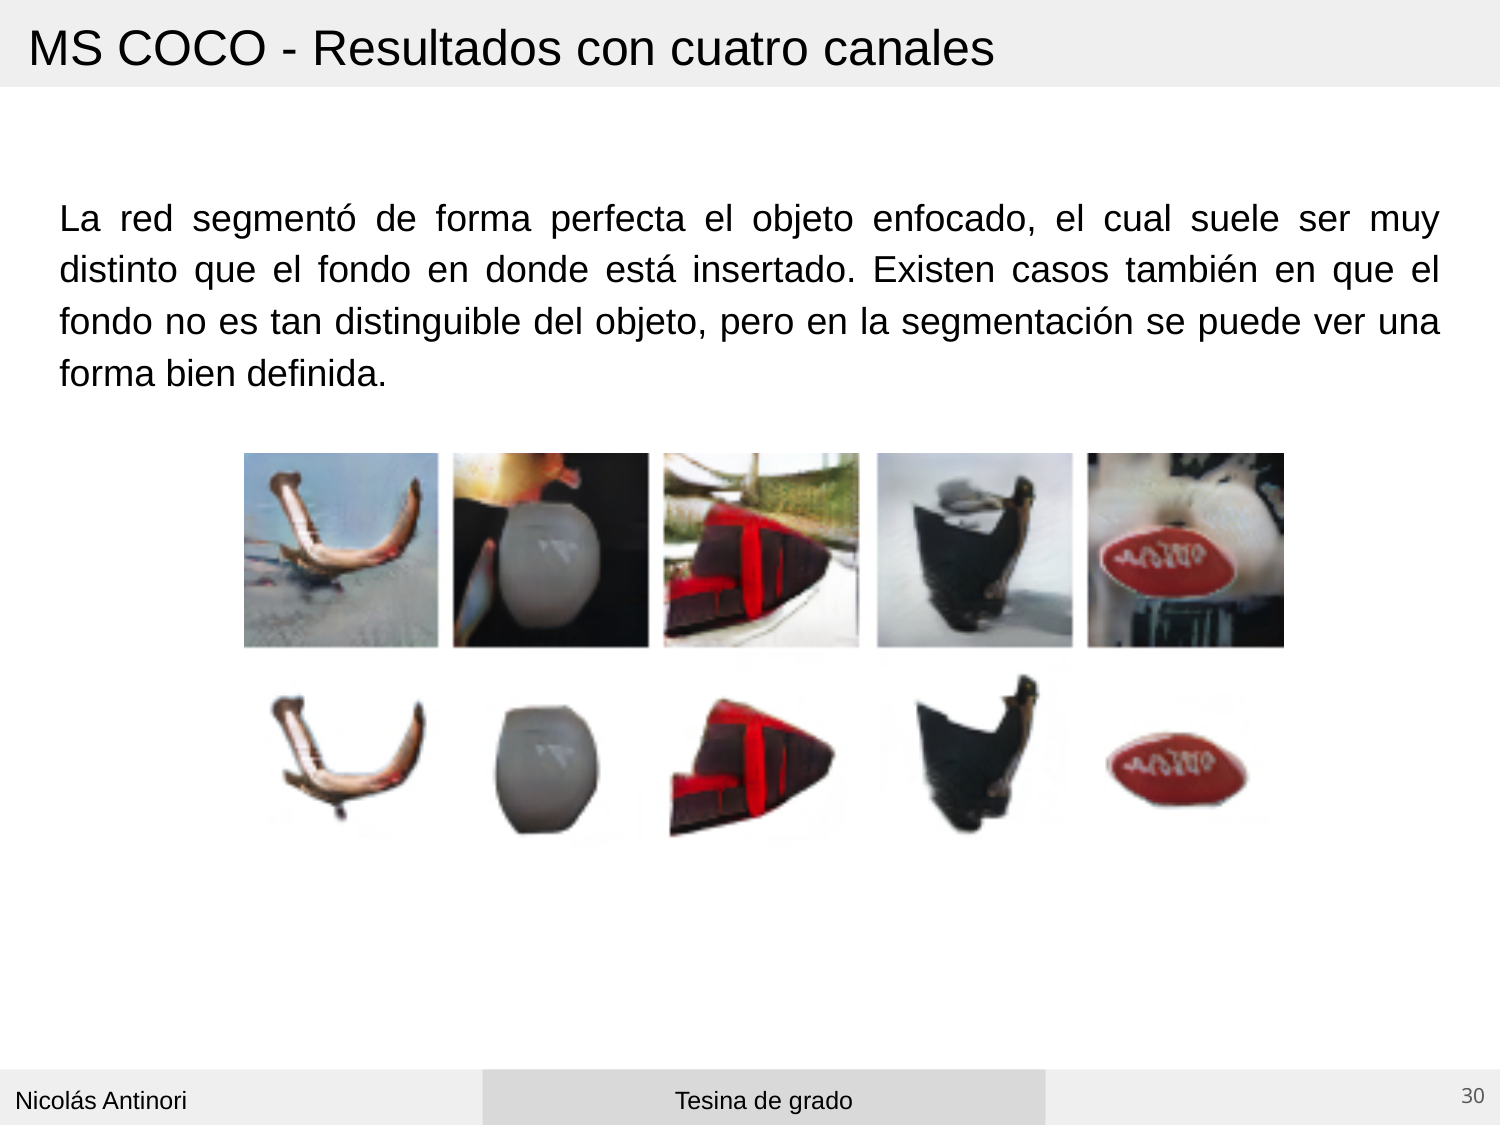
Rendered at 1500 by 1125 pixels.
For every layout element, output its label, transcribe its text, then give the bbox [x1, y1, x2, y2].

text_box MS COCO - Resultados con cuatro canales [0, 0, 1500, 87]
text_box Tesina de grado [482, 1069, 1046, 1125]
text_box La red segmentó de forma perfecta el objeto enfocado, el cual suele ser muy distinto que el fondo en donde está insertado. Existen casos también en que el fondo no es tan distinguible del objeto, pero en la segmentación se puede ver una forma bien definida. [44, 171, 1456, 410]
slide_number <number> [1046, 1069, 1500, 1125]
text_box Nicolás Antinori [0, 1069, 482, 1125]
picture [244, 453, 1284, 859]
